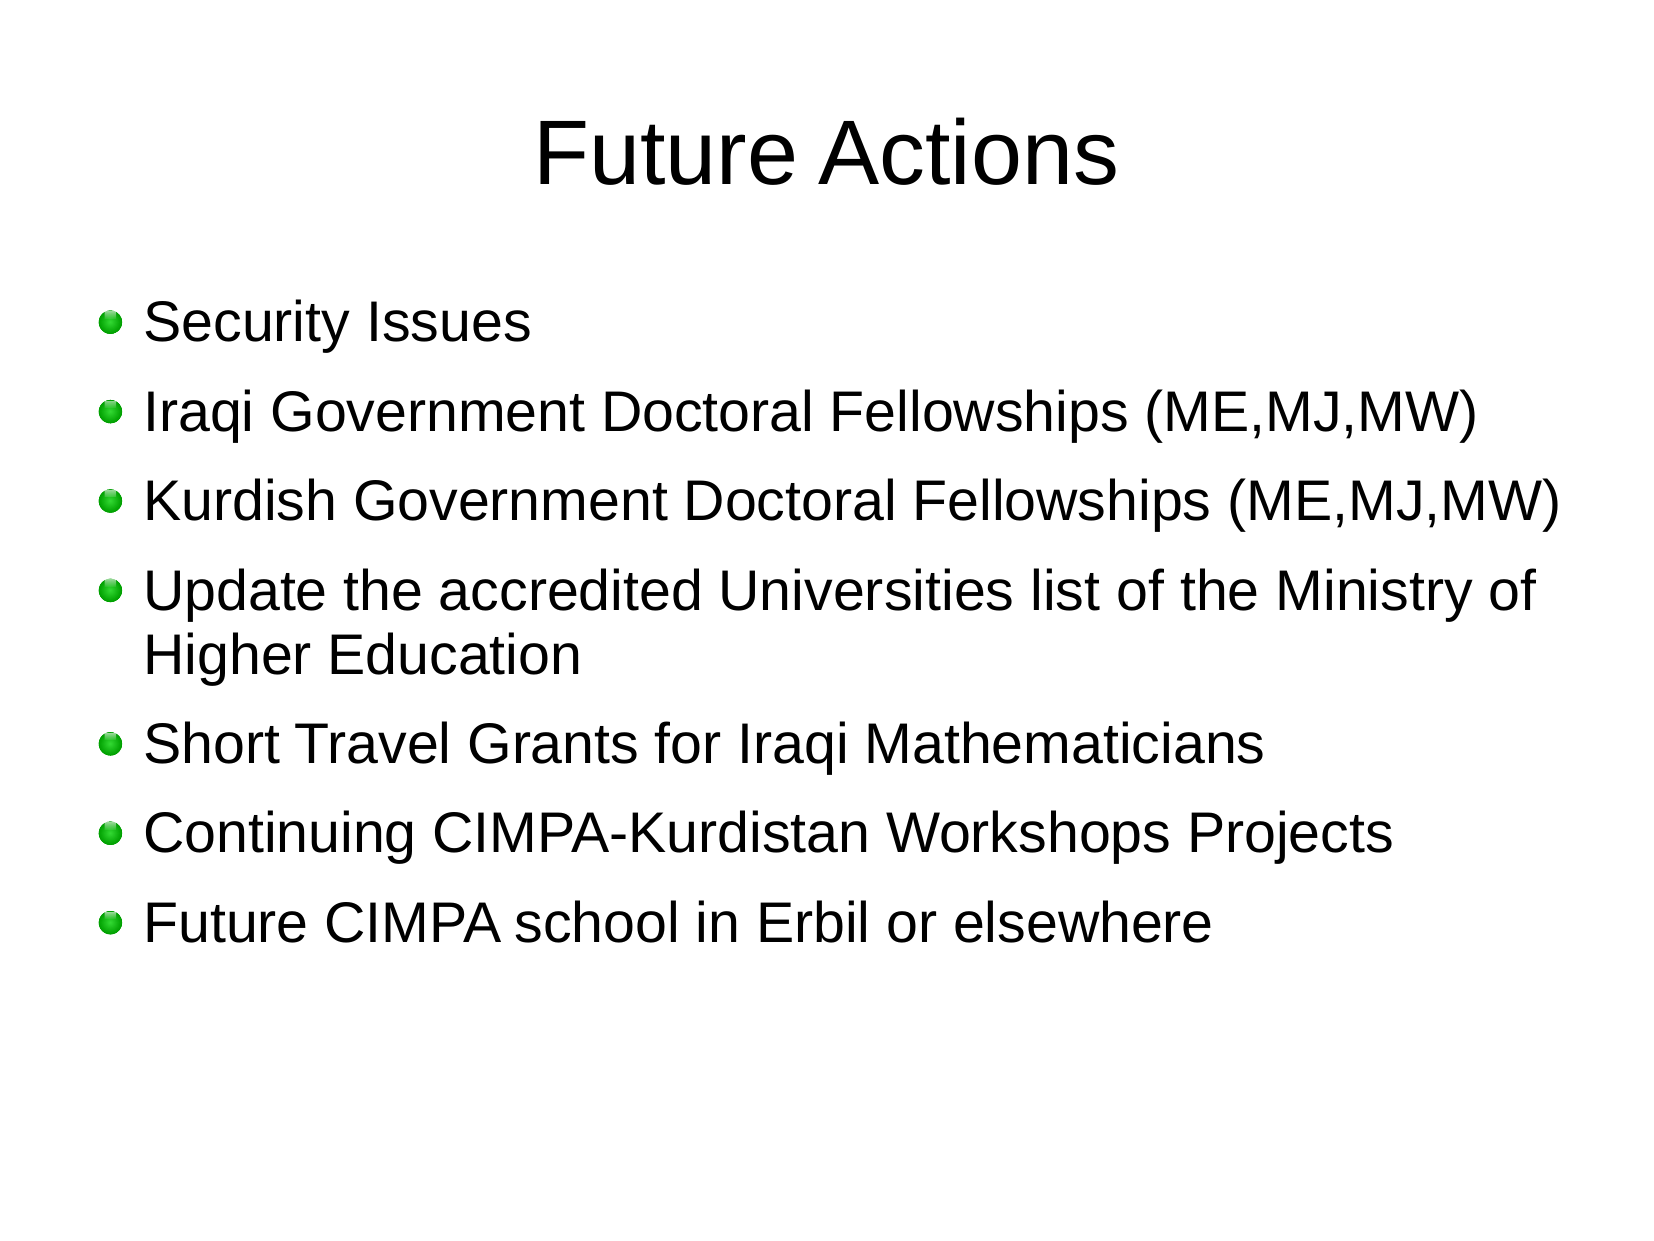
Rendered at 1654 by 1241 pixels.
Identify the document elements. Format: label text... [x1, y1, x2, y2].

title Future Actions [82, 49, 1571, 257]
list Security Issues Iraqi Government Doctoral Fellowships (ME,MJ,MW) Kurdish Government Doctoral Fellowships (ME,MJ,MW) Update the accredited Universities list of the Ministry of Higher Education Short Travel Grants for Iraqi Mathematicians Continuing CIMPA-Kurdistan Workshops Projects Future CIMPA school in Erbil or elsewhere [82, 290, 1571, 1010]
